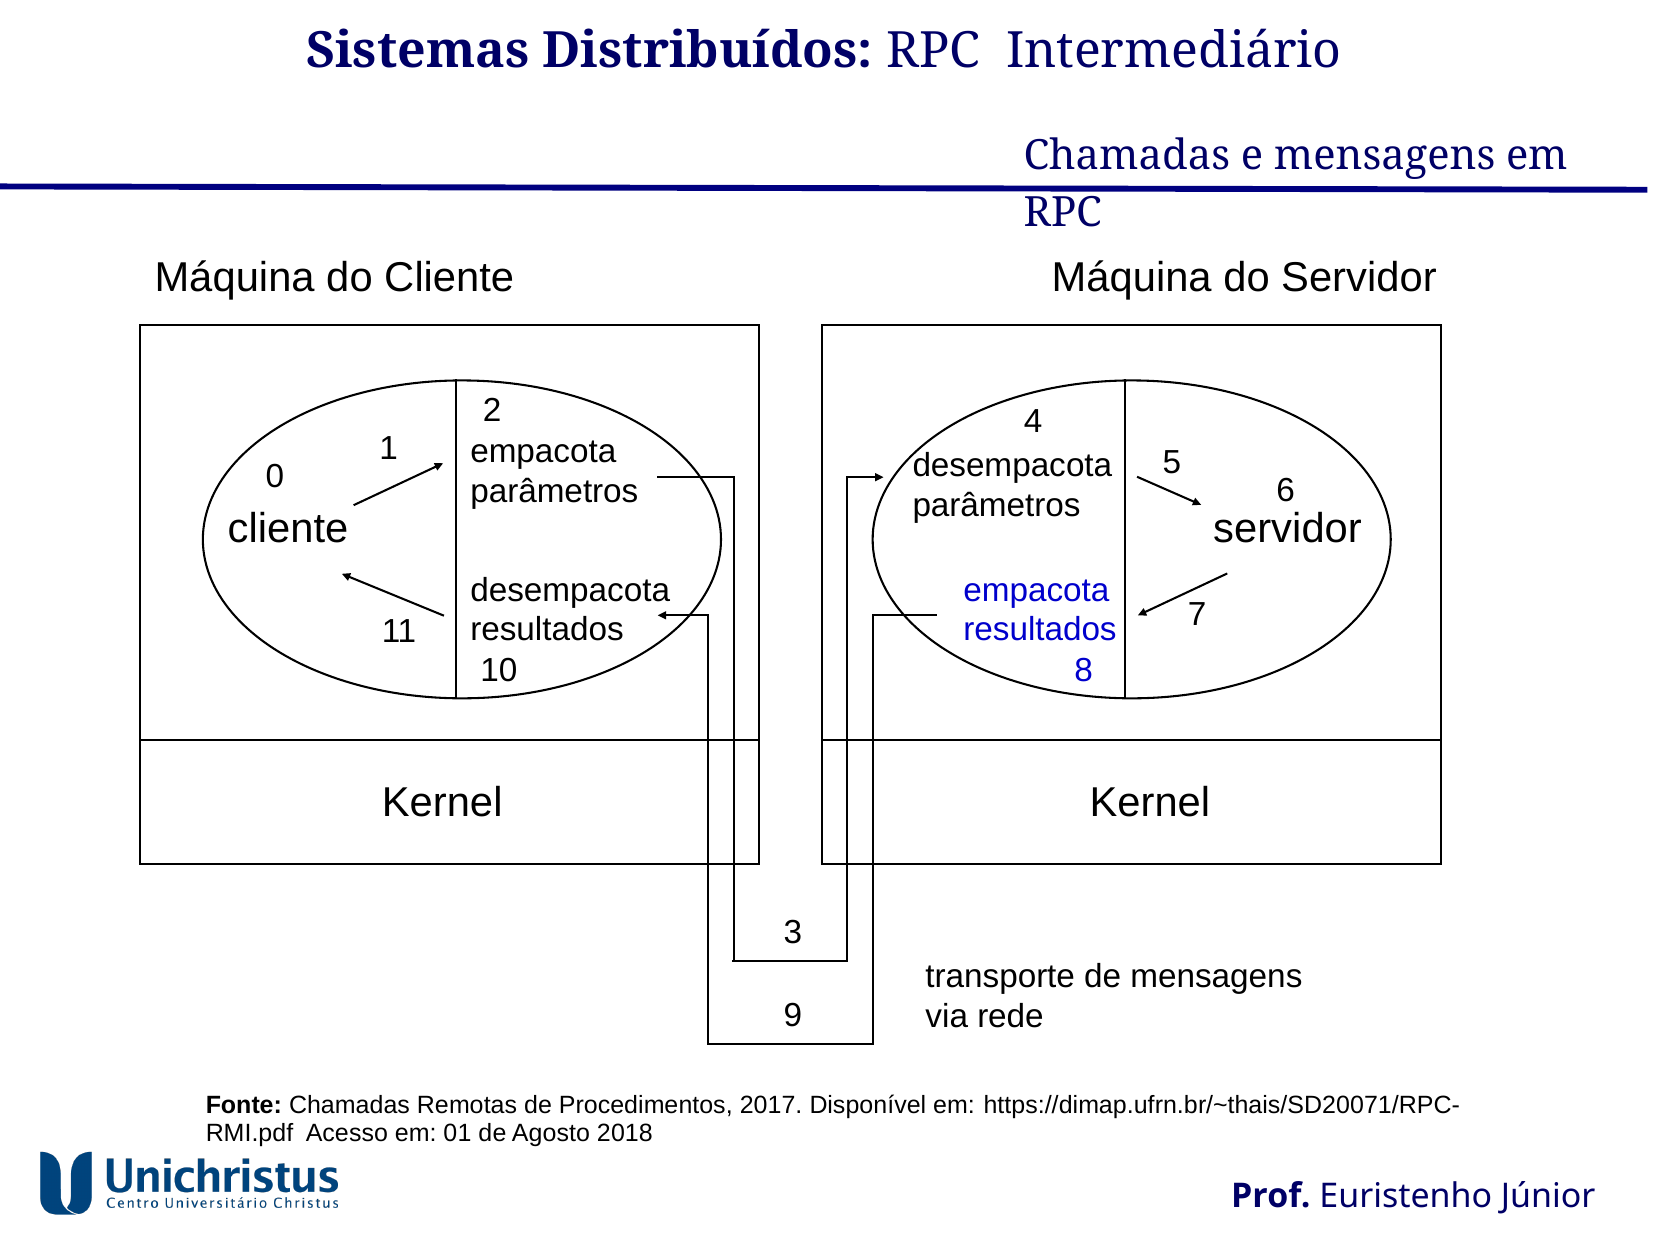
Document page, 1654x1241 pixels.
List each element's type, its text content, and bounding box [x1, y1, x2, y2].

text_box desempacota resultados [455, 560, 686, 656]
text_box 6 [1261, 460, 1310, 516]
text_box 7 [1173, 584, 1222, 641]
text_box 1 [364, 418, 413, 475]
text_box cliente [212, 493, 364, 559]
text_box Kernel [367, 767, 518, 833]
text_box 4 [1008, 391, 1058, 447]
text_box 5 [1147, 432, 1197, 489]
text_box Máquina do Servidor [1036, 242, 1453, 308]
text_box empacota parâmetros [455, 421, 657, 518]
picture [35, 1148, 343, 1217]
text_box Fonte: Chamadas Remotas de Procedimentos, 2017. Disponível em: https://dimap.ufrn.br/~thais/SD20071/RPC-RMI.pdf Acesso em: 01 de Agosto 2018 [190, 1083, 1517, 1162]
text_box transporte de mensagens via rede [910, 946, 1318, 1043]
text_box Prof. Euristenho Júnior [1216, 1163, 1654, 1224]
text_box 9 [768, 985, 818, 1041]
text_box Kernel [1074, 767, 1226, 833]
text_box desempacota parâmetros [897, 435, 1128, 531]
text_box 10 [465, 640, 533, 696]
text_box 0 [250, 446, 299, 503]
text_box Chamadas e mensagens em RPC [1008, 117, 1654, 197]
text_box 3 [768, 902, 818, 958]
text_box servidor [1198, 493, 1378, 559]
text_box 8 [1059, 640, 1108, 696]
text_box empacota resultados [948, 560, 1132, 656]
text_box 11 [367, 601, 432, 657]
text_box Sistemas Distribuídos: RPC Intermediário [291, 6, 1363, 113]
text_box Máquina do Cliente [139, 242, 530, 308]
text_box 2 [468, 380, 517, 436]
